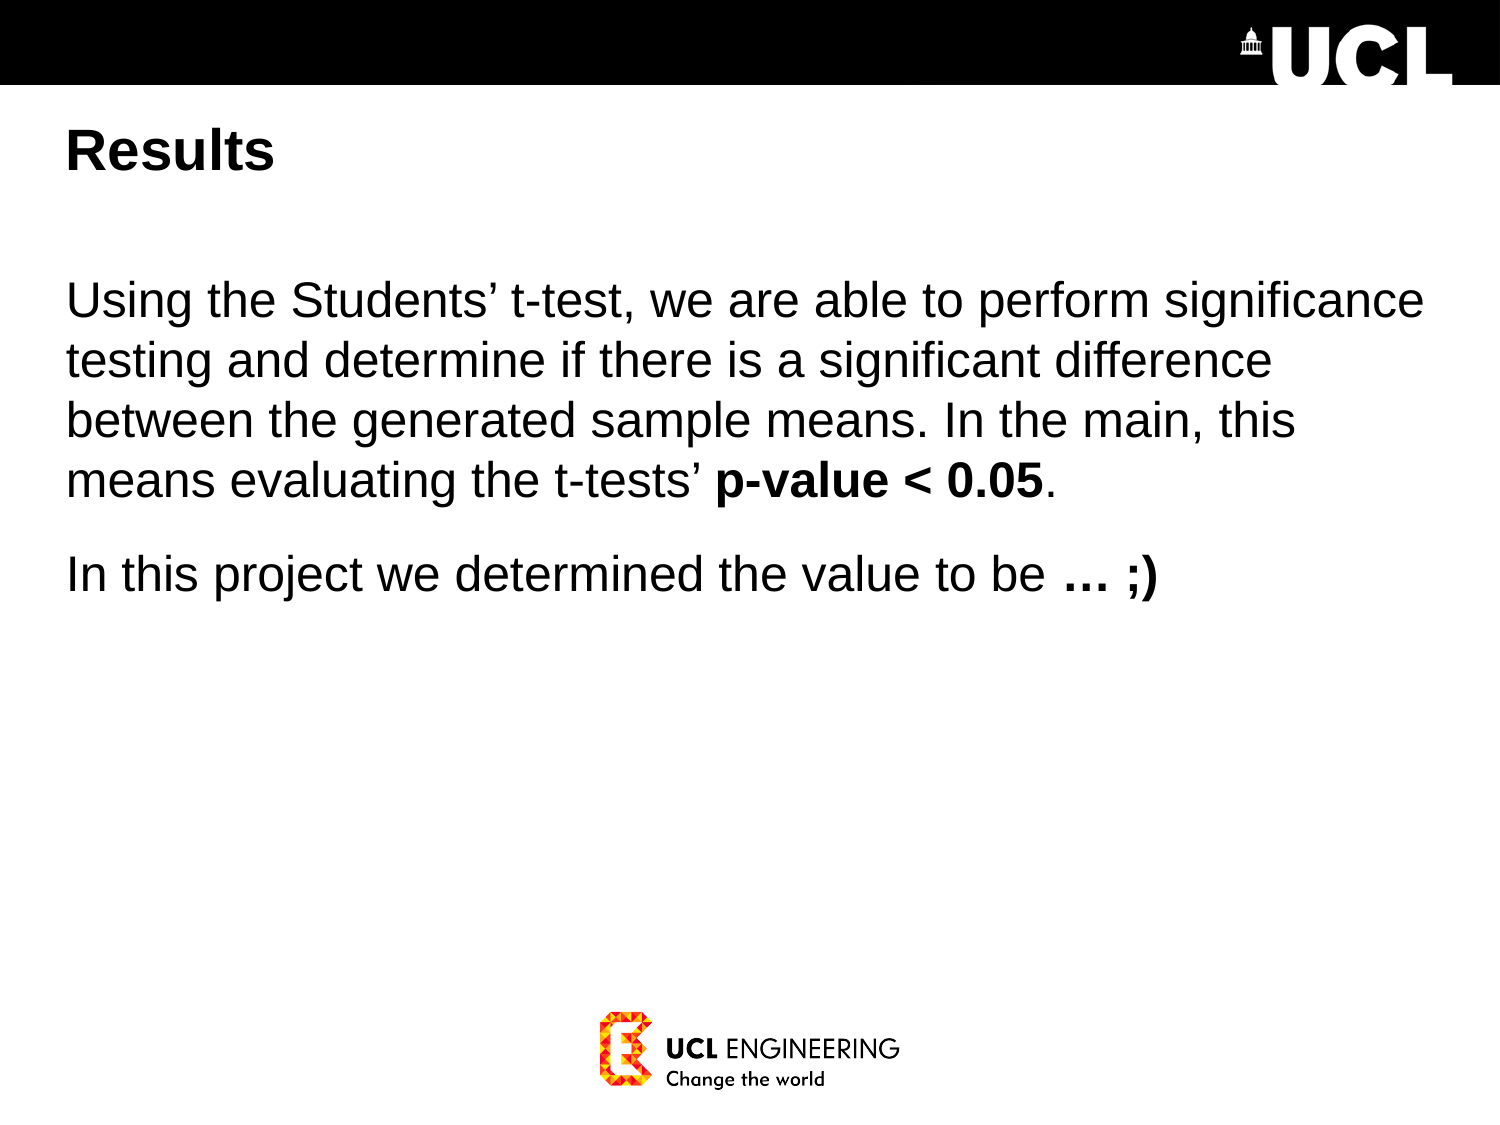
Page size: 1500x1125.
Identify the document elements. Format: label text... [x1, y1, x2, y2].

text_box Results [51, 97, 1449, 223]
text_box Using the Students’ t-test, we are able to perform significance testing and determine if there is a significant difference between the generated sample means. In the main, this means evaluating the t-tests’ p-value < 0.05. In this project we determined the value to be … ;) [51, 251, 1449, 1000]
picture [0, 0, 1500, 85]
picture [600, 1011, 900, 1090]
